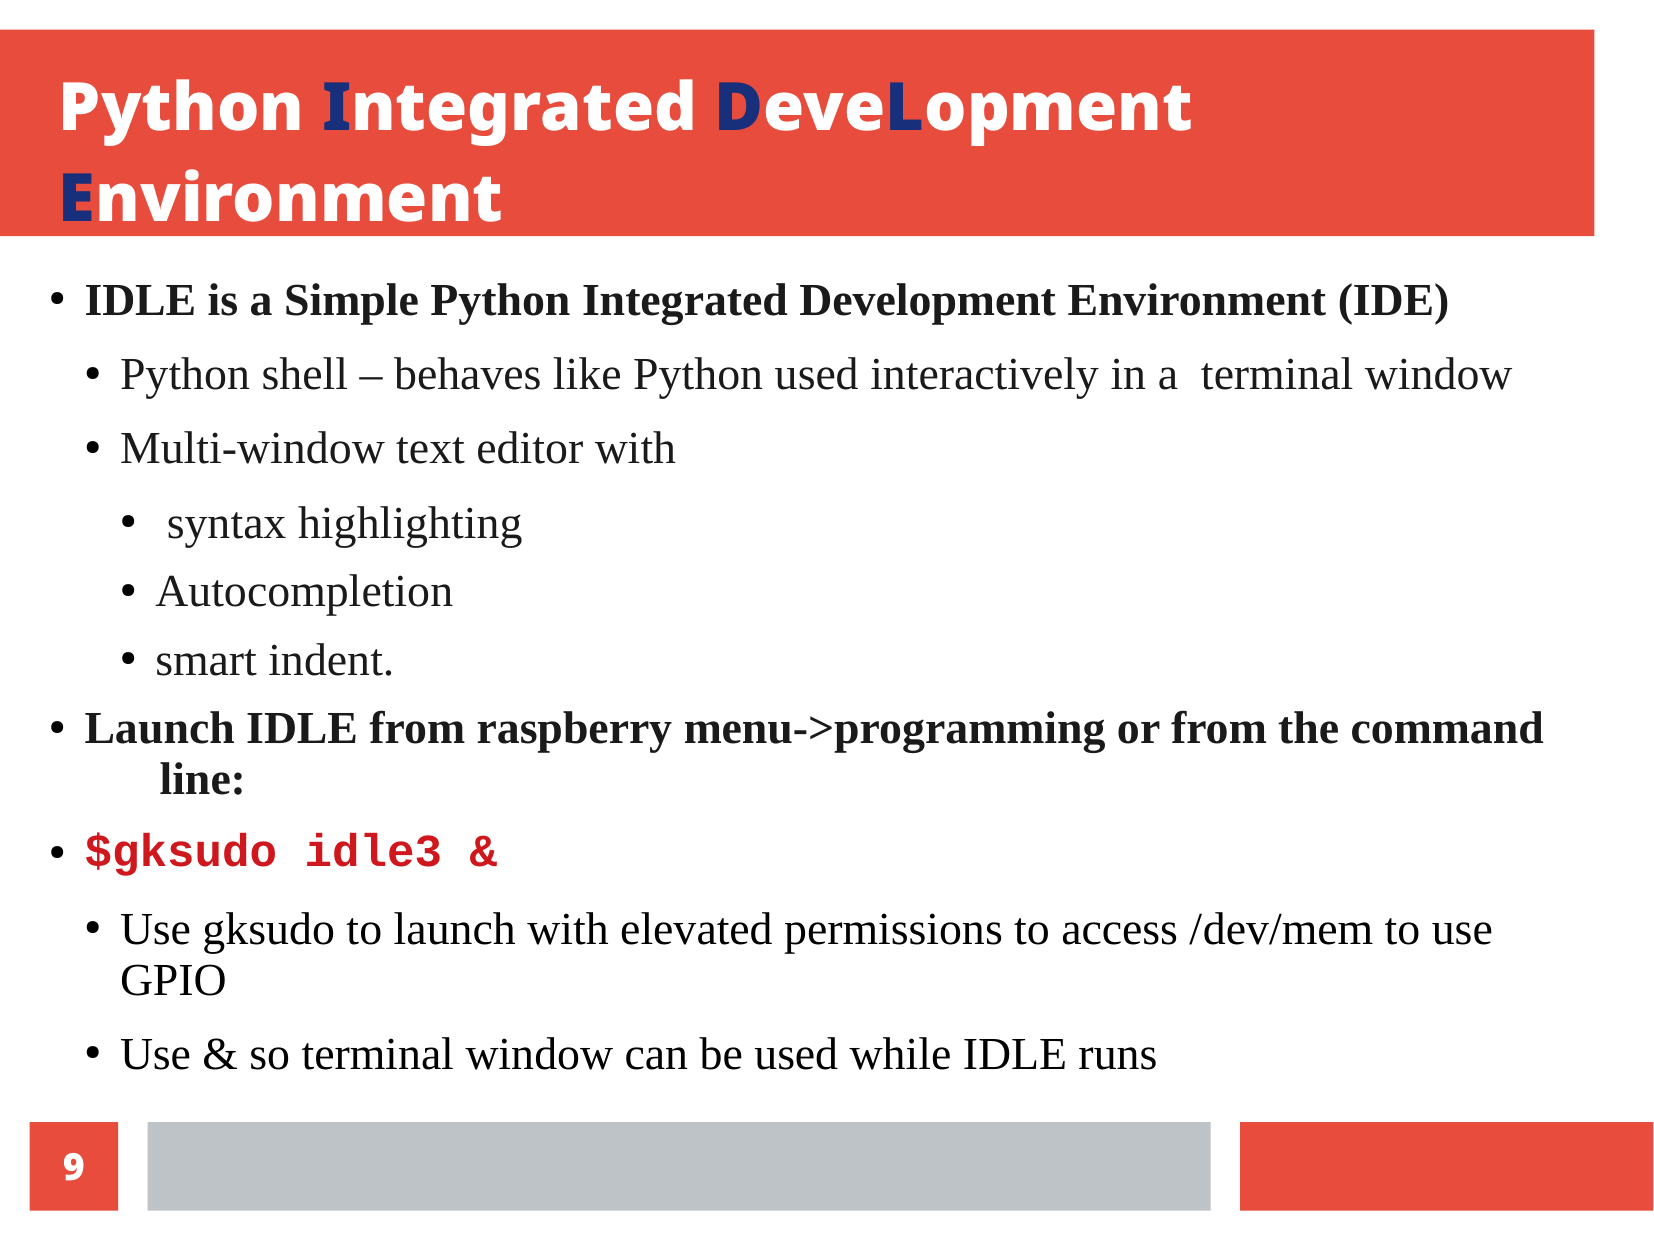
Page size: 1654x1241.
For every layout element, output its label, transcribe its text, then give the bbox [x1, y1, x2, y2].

title Python Integrated DeveLopment Environment [59, 59, 1595, 207]
list IDLE is a Simple Python Integrated Development Environment (IDE) Python shell – behaves like Python used interactively in a terminal window Multi-window text editor with syntax highlighting Autocompletion smart indent. Launch IDLE from raspberry menu->programming or from the command line: $gksudo idle3 & Use gksudo to launch with elevated permissions to access /dev/mem to use GPIO Use & so terminal window can be used while IDLE runs [49, 274, 1600, 1107]
